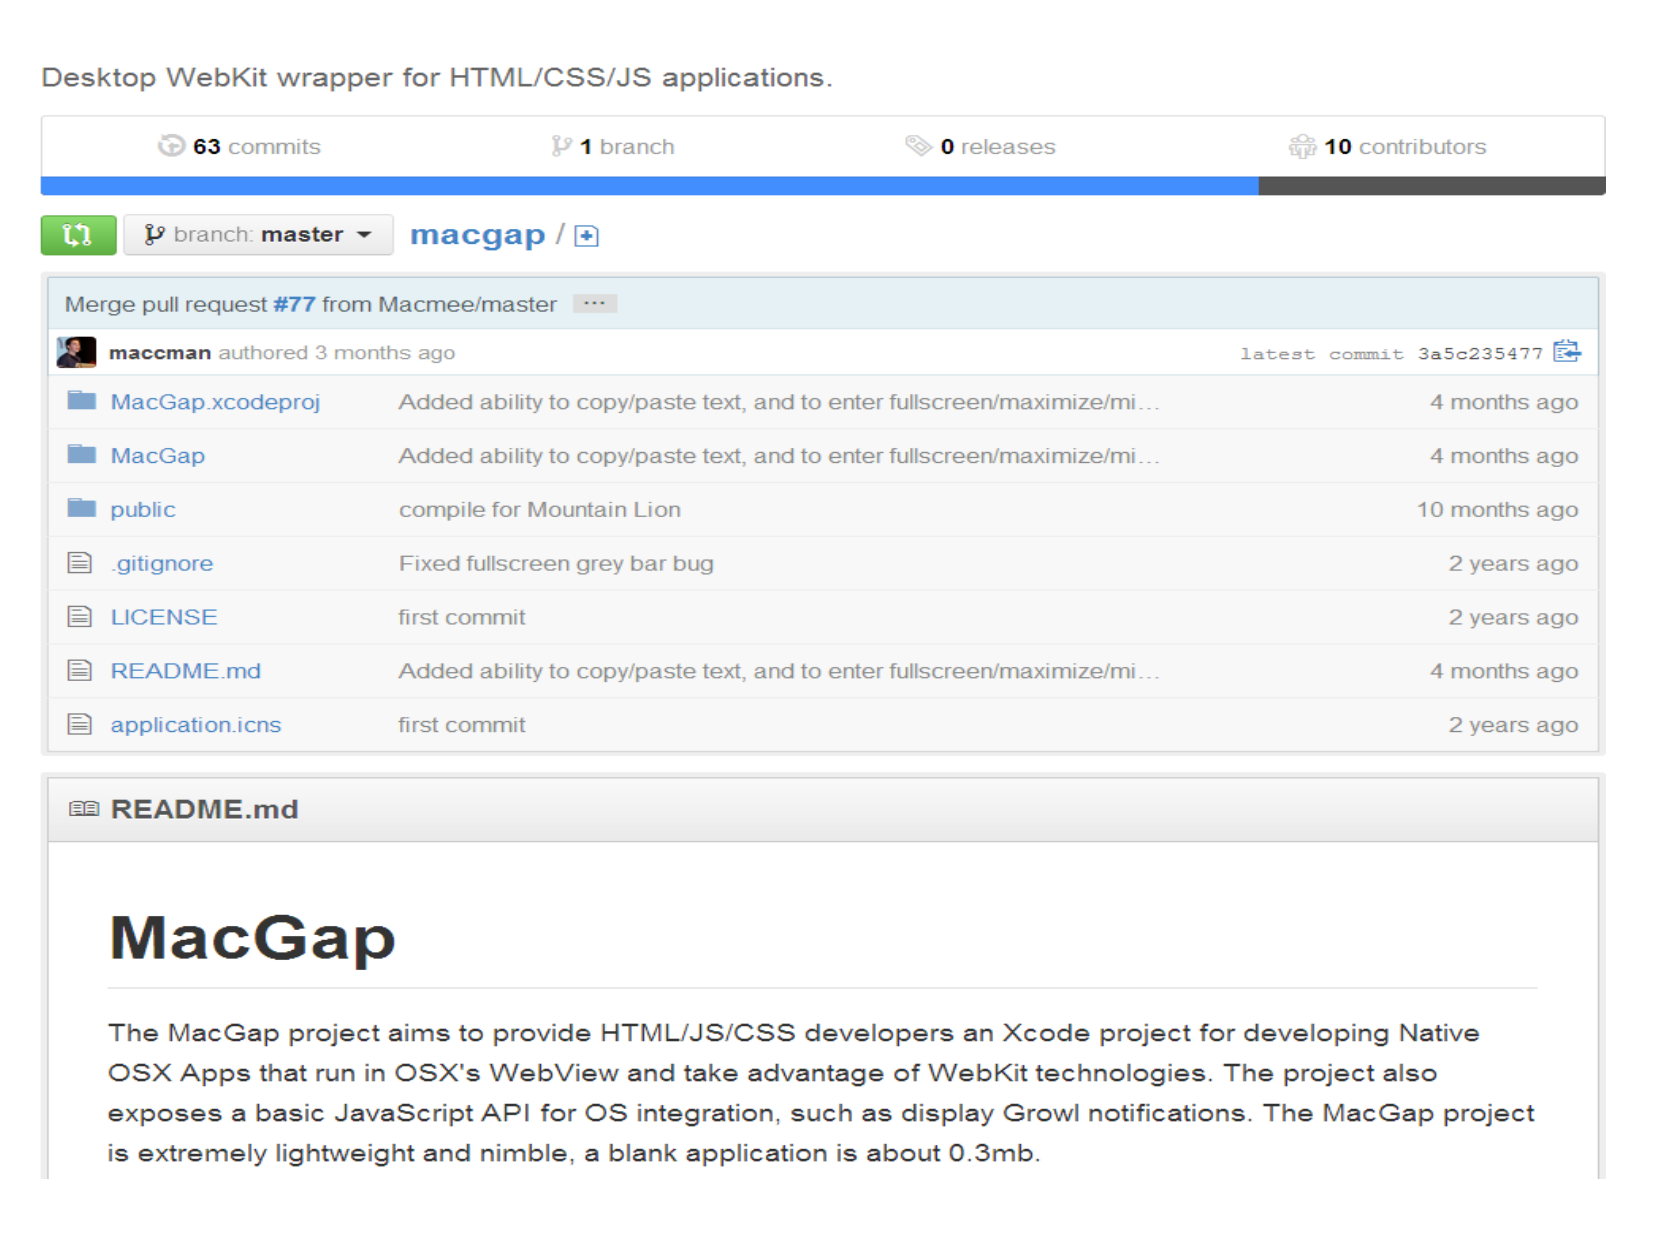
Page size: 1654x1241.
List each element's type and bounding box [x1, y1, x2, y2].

picture [30, 29, 1606, 1179]
